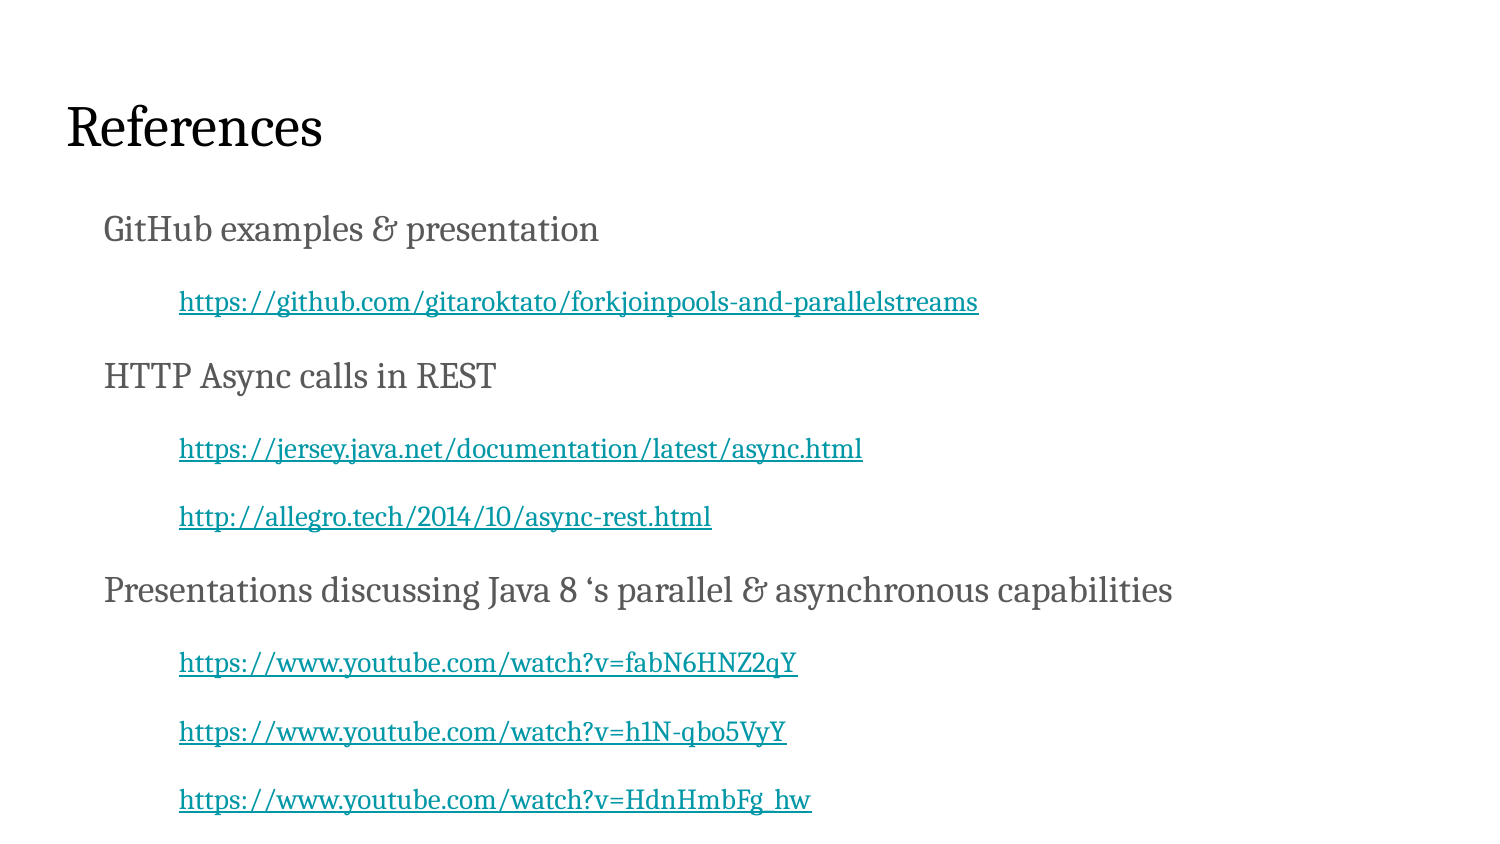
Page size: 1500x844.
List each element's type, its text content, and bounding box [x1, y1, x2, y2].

title References [51, 72, 1449, 167]
list GitHub examples & presentation https://github.com/gitaroktato/forkjoinpools-and-parallelstreams HTTP Async calls in REST https://jersey.java.net/documentation/latest/async.html http://allegro.tech/2014/10/async-rest.html Presentations discussing Java 8 ‘s parallel & asynchronous capabilities https://www.youtube.com/watch?v=fabN6HNZ2qY https://www.youtube.com/watch?v=h1N-qbo5VyY https://www.youtube.com/watch?v=HdnHmbFg_hw Talks with the authors of parallel computation in Java 8 https://www.infoq.com/interviews/doug-lea-fork-join https://www.infoq.com/presentations/parallel-java-se-8 [51, 189, 1449, 750]
